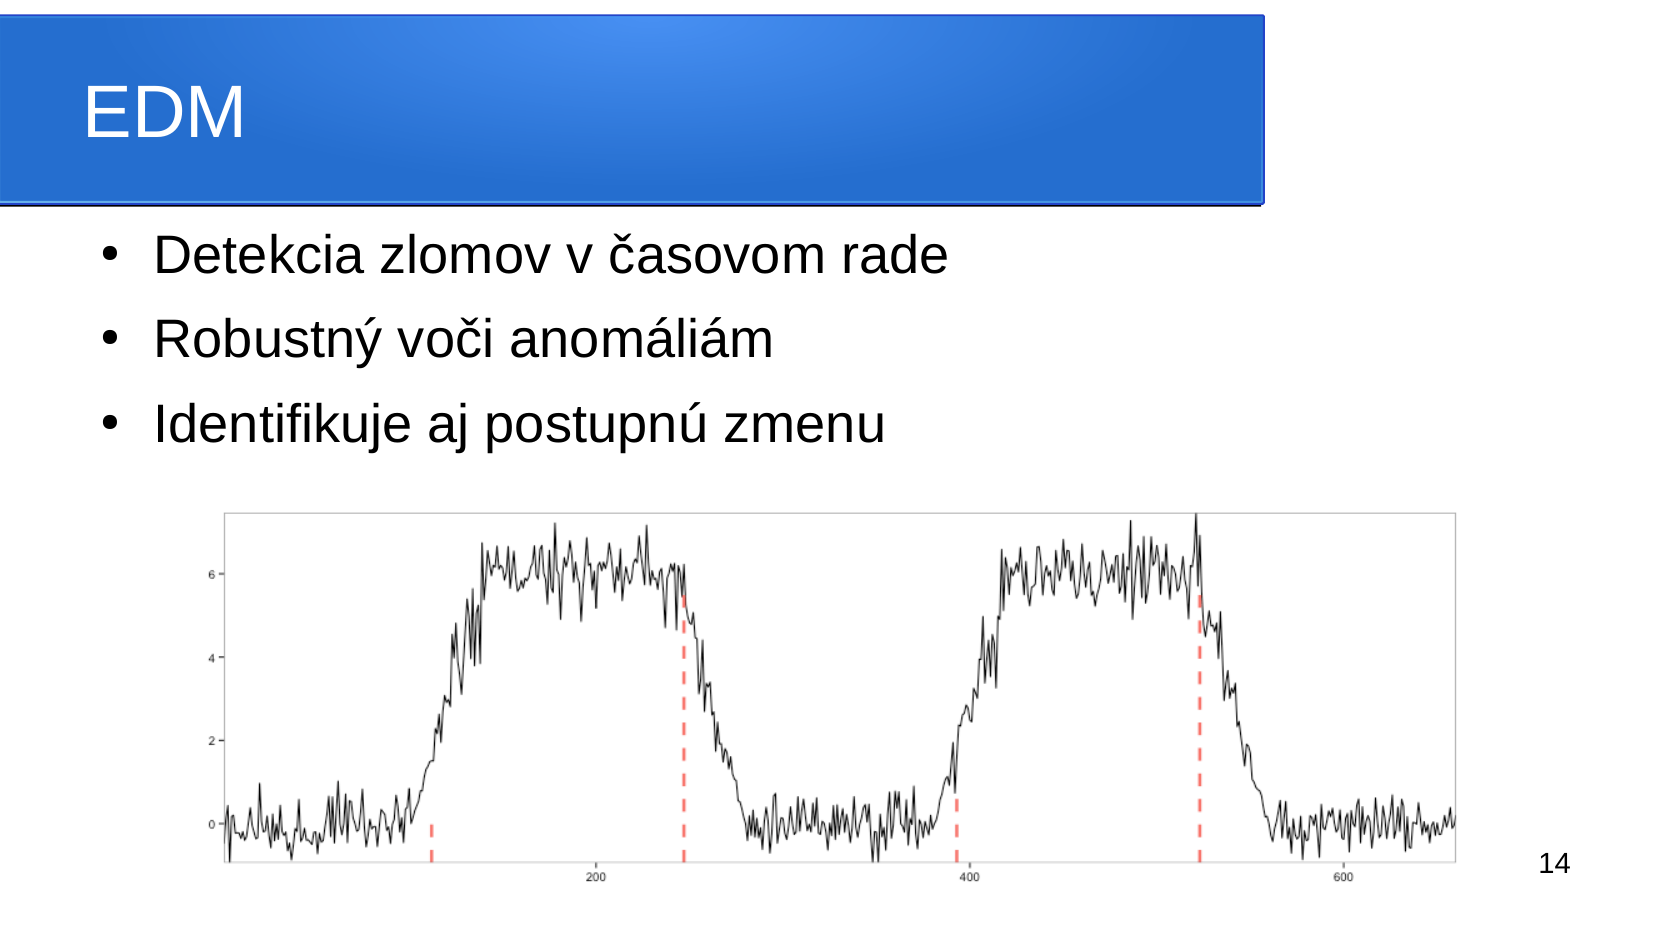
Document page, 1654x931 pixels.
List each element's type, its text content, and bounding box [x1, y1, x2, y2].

title EDM [82, 35, 1235, 189]
picture [174, 464, 1480, 916]
list Detekcia zlomov v časovom rade Robustný voči anomáliám Identifikuje aj postupnú zmenu [82, 224, 1571, 764]
